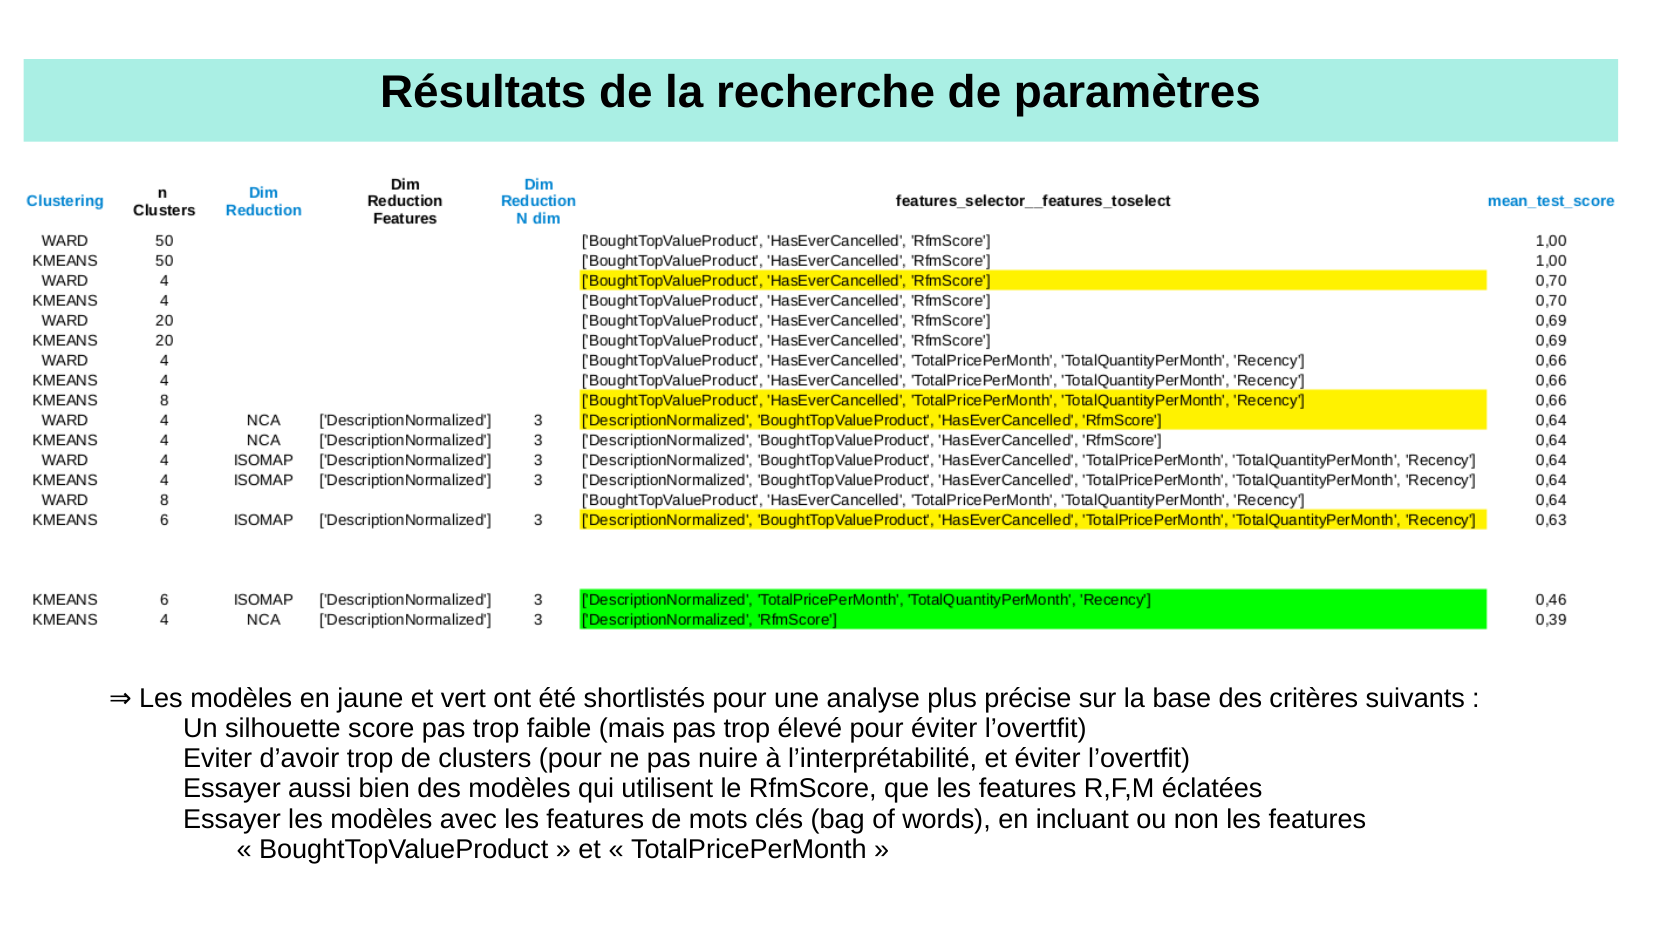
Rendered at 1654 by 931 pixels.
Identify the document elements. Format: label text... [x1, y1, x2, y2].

picture [23, 165, 1619, 633]
text_box ⇒ Les modèles en jaune et vert ont été shortlistés pour une analyse plus précise sur la base des critères suivants : Un silhouette score pas trop faible (mais pas trop élevé pour éviter l’overtfit) Eviter d’avoir trop de clusters (pour ne pas nuire à l’interprétabilité, et éviter l’overtfit) Essayer aussi bien des modèles qui utilisent le RfmScore, que les features R,F,M éclatées Essayer les modèles avec les features de mots clés (bag of words), en incluant ou non les features « BoughtTopValueProduct » et « TotalPricePerMonth » [94, 675, 1494, 931]
text_box Résultats de la recherche de paramètres [23, 59, 1619, 142]
